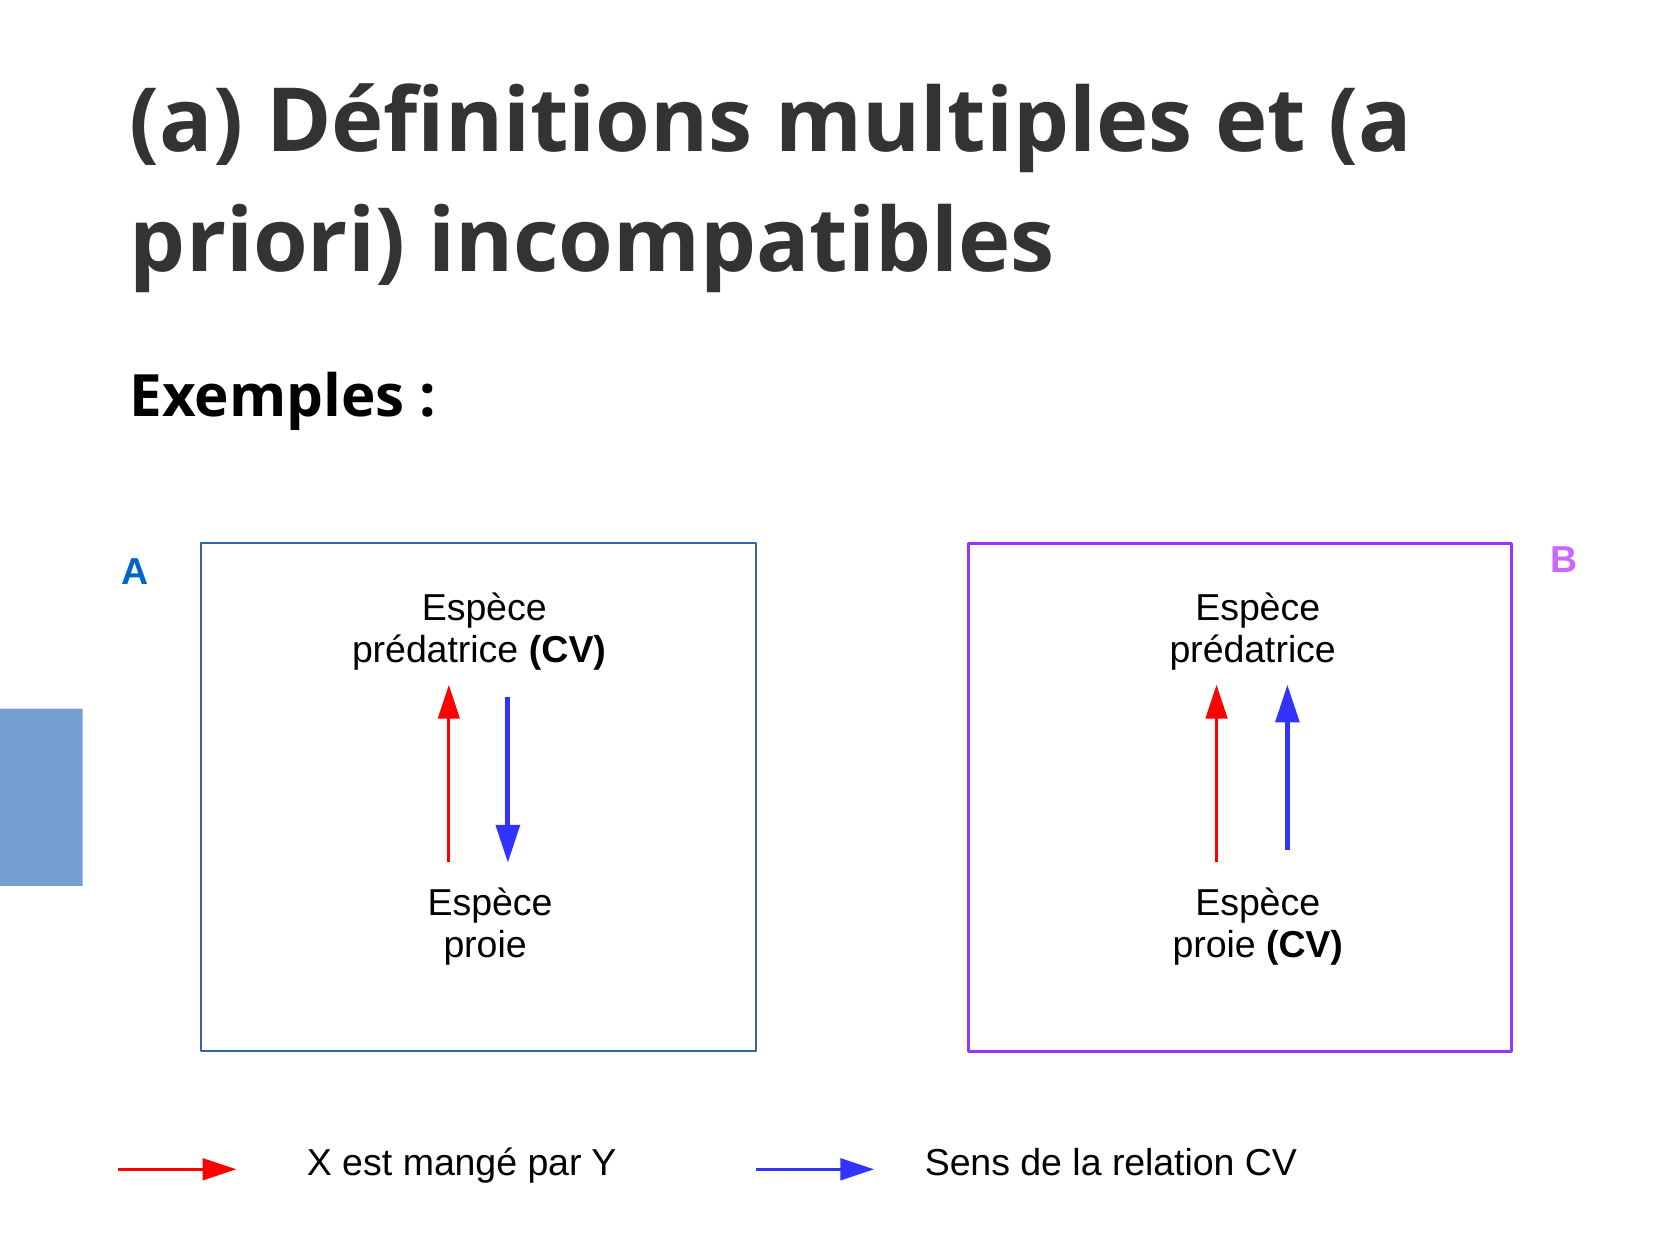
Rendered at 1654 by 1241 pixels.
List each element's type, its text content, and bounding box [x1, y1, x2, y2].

subtitle Exemples : [129, 354, 1536, 1074]
text_box Espèce prédatrice [1145, 578, 1371, 686]
text_box Sens de la relation CV [897, 1133, 1335, 1217]
text_box X est mangé par Y [248, 1133, 686, 1217]
text_box Espèce proie (CV) [1145, 874, 1371, 981]
text_box A [106, 543, 178, 601]
title (a) Définitions multiples et (a priori) incompatibles [129, 59, 1536, 296]
text_box Espèce prédatrice (CV) [318, 578, 650, 720]
text_box B [1535, 531, 1607, 589]
text_box Espèce proie [377, 874, 603, 981]
